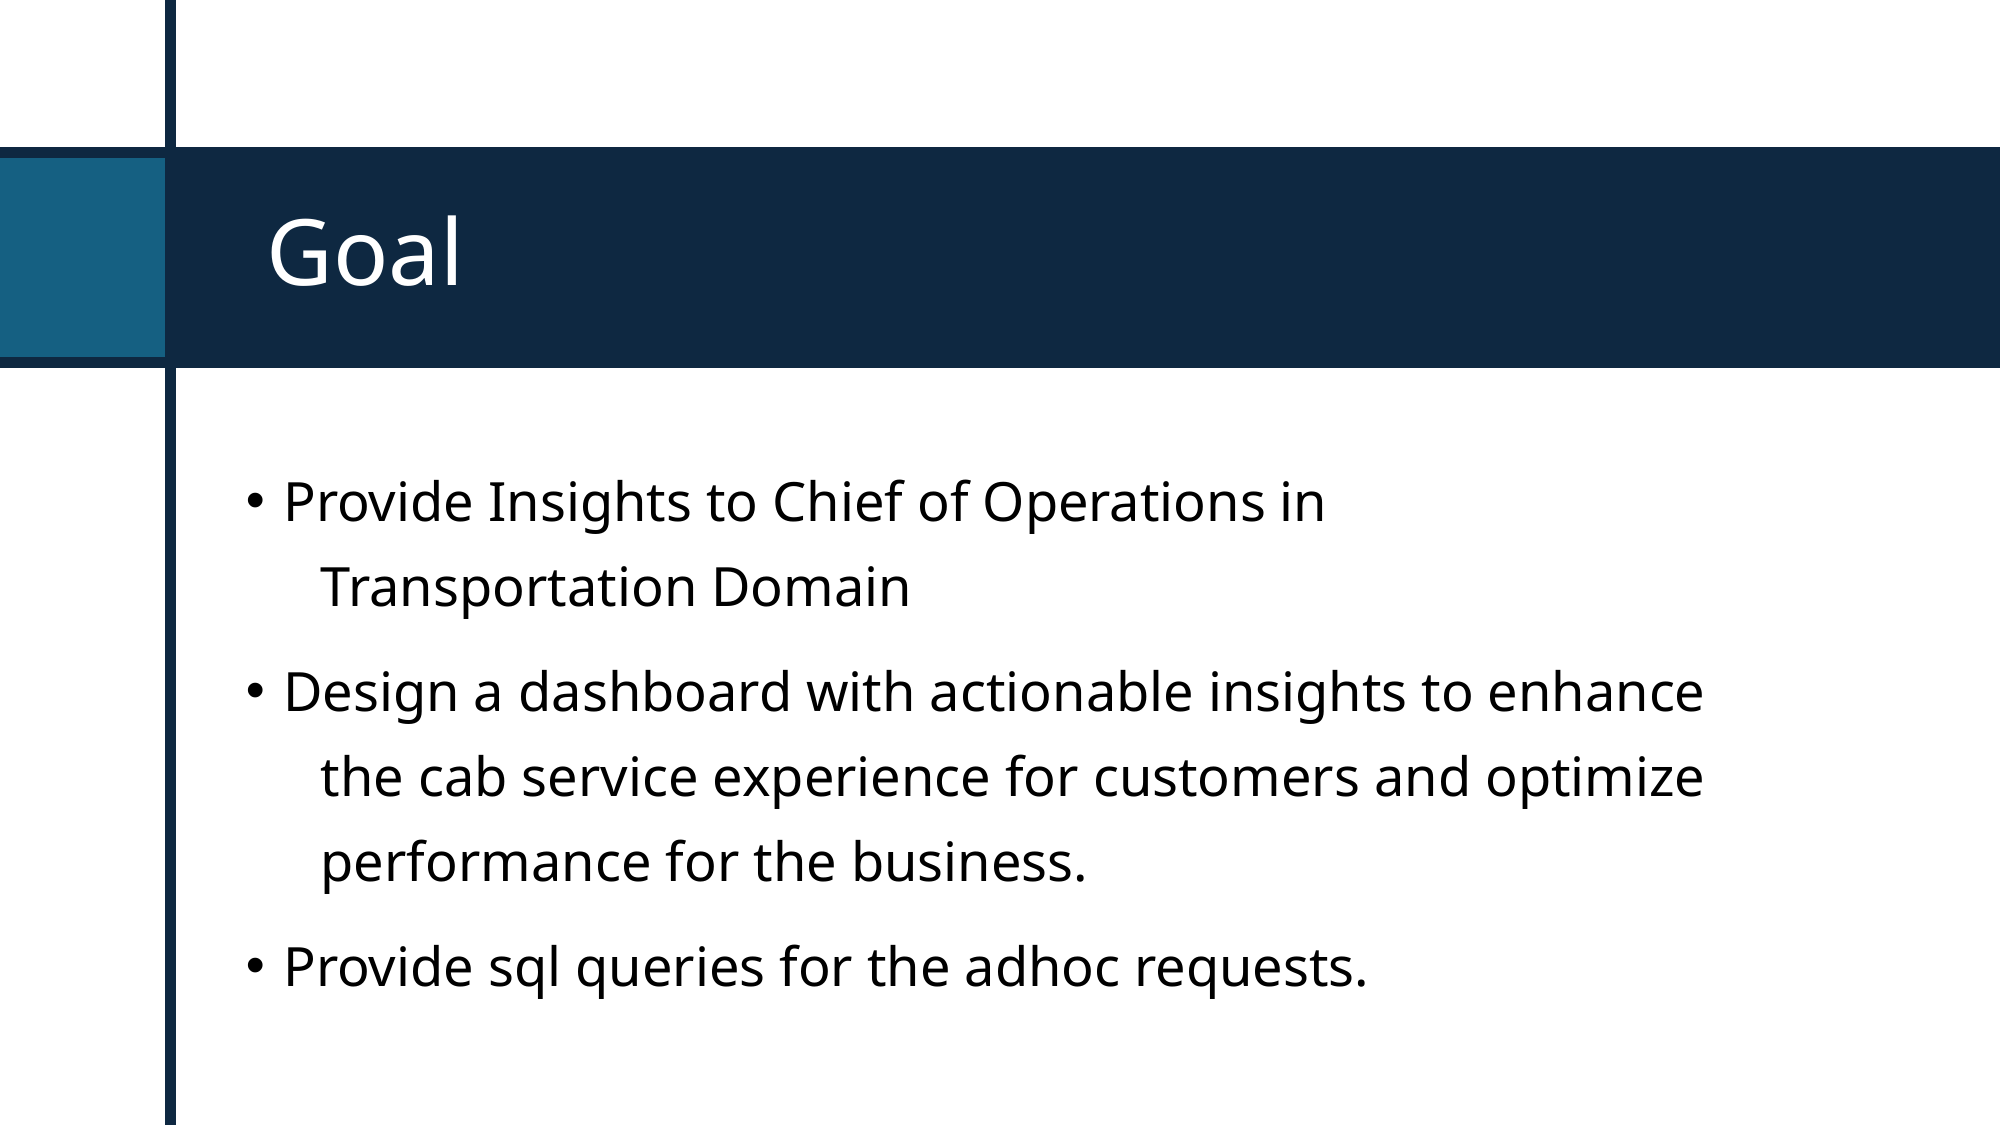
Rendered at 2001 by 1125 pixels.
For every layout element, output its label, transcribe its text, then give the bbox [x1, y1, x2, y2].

list Provide Insights to Chief of Operations in Transportation Domain Design a dashboard with actionable insights to enhance the cab service experience for customers and optimize performance for the business. Provide sql queries for the adhoc requests. [230, 440, 1726, 1014]
title Goal [251, 171, 1895, 341]
